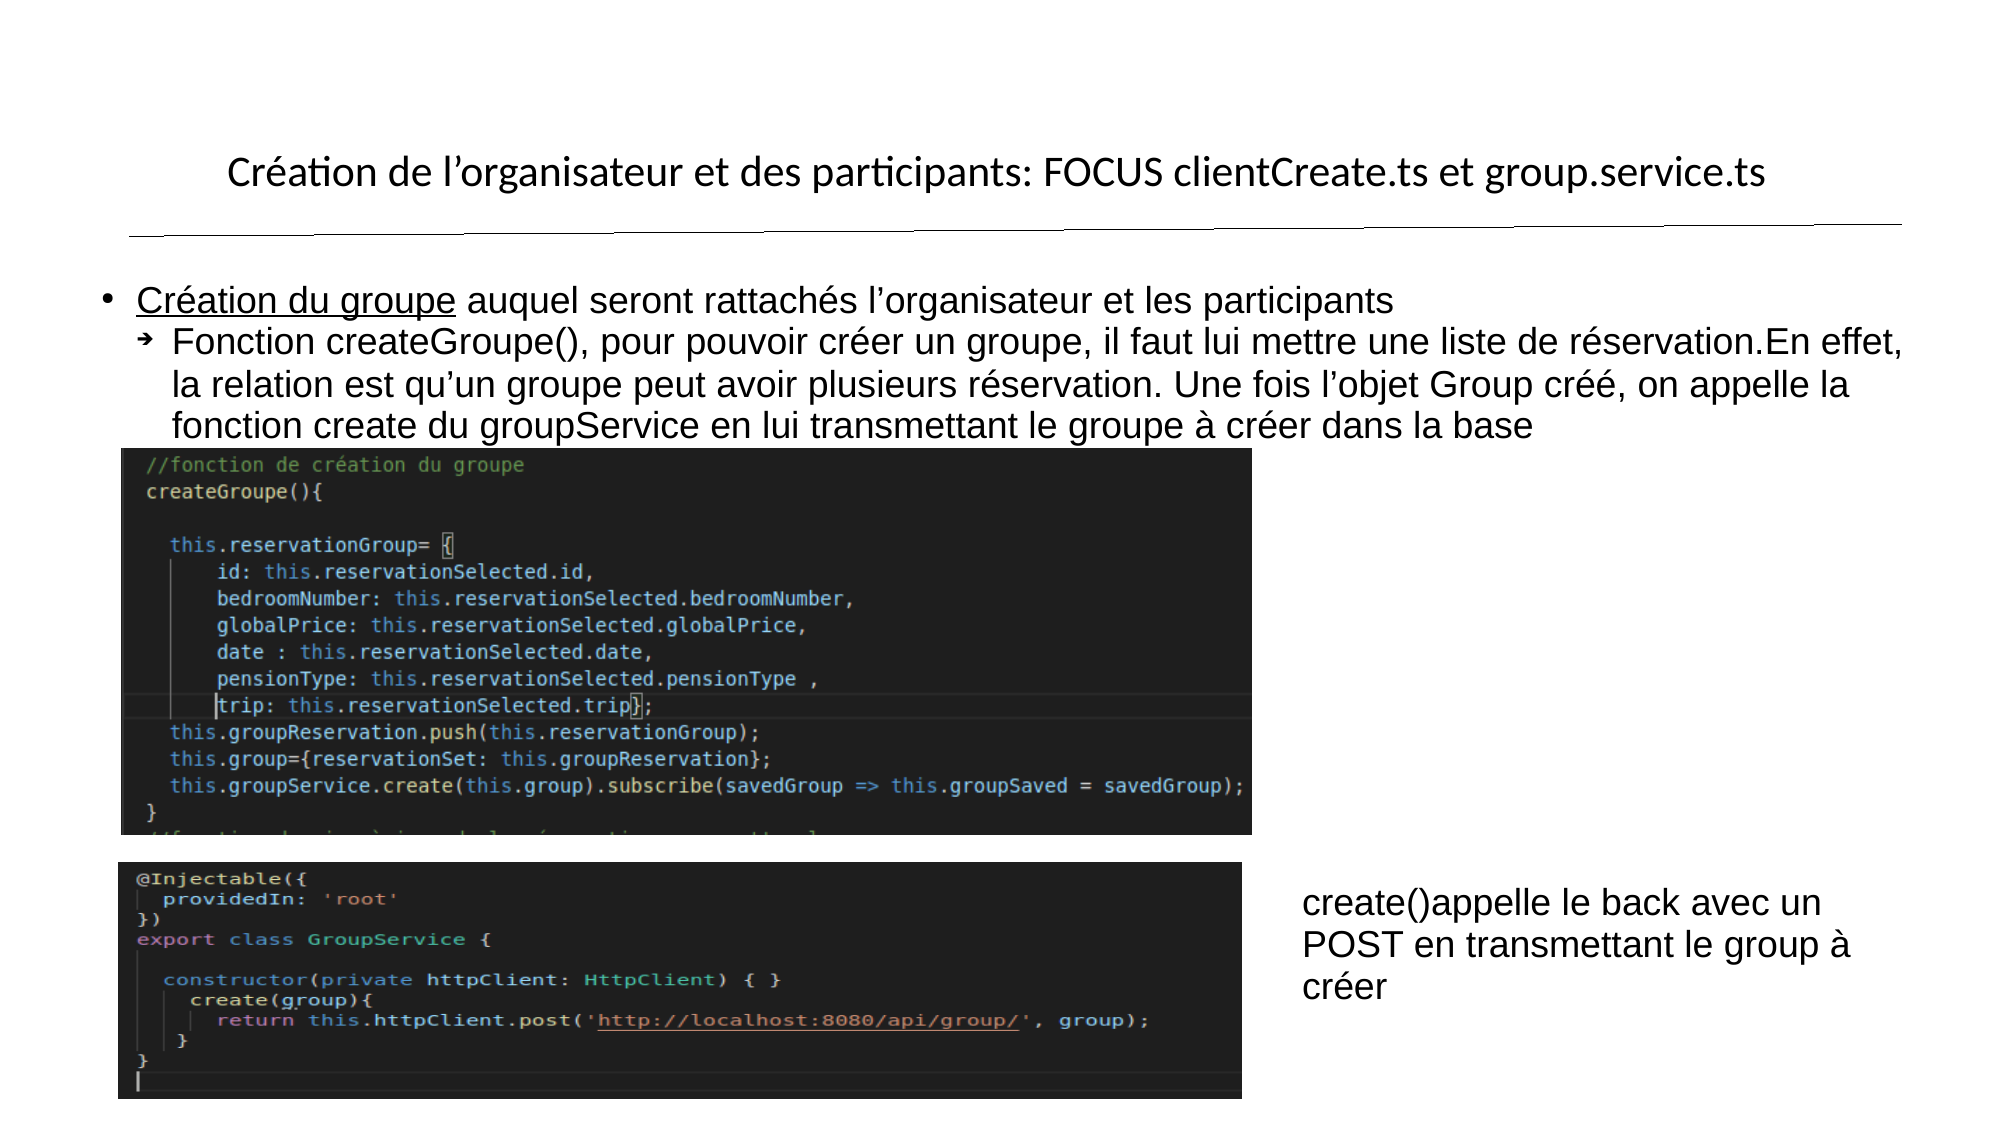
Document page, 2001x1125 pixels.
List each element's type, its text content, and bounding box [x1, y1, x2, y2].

picture [118, 862, 1242, 1099]
picture [121, 448, 1252, 835]
text_box Création du groupe auquel seront rattachés l’organisateur et les participants Fonction createGroupe(), pour pouvoir créer un groupe, il faut lui mettre une liste de réservation.En effet, la relation est qu’un groupe peut avoir plusieurs réservation. Une fois l’objet Group créé, on appelle la fonction create du groupService en lui transmettant le groupe à créer dans la base [86, 271, 1926, 455]
text_box create()appelle le back avec un POST en transmettant le group à créer [1287, 874, 1878, 1015]
list [121, 455, 1863, 1014]
title Création de l’organisateur et des participants: FOCUS clientCreate.ts et group.service.ts [137, 59, 1863, 271]
